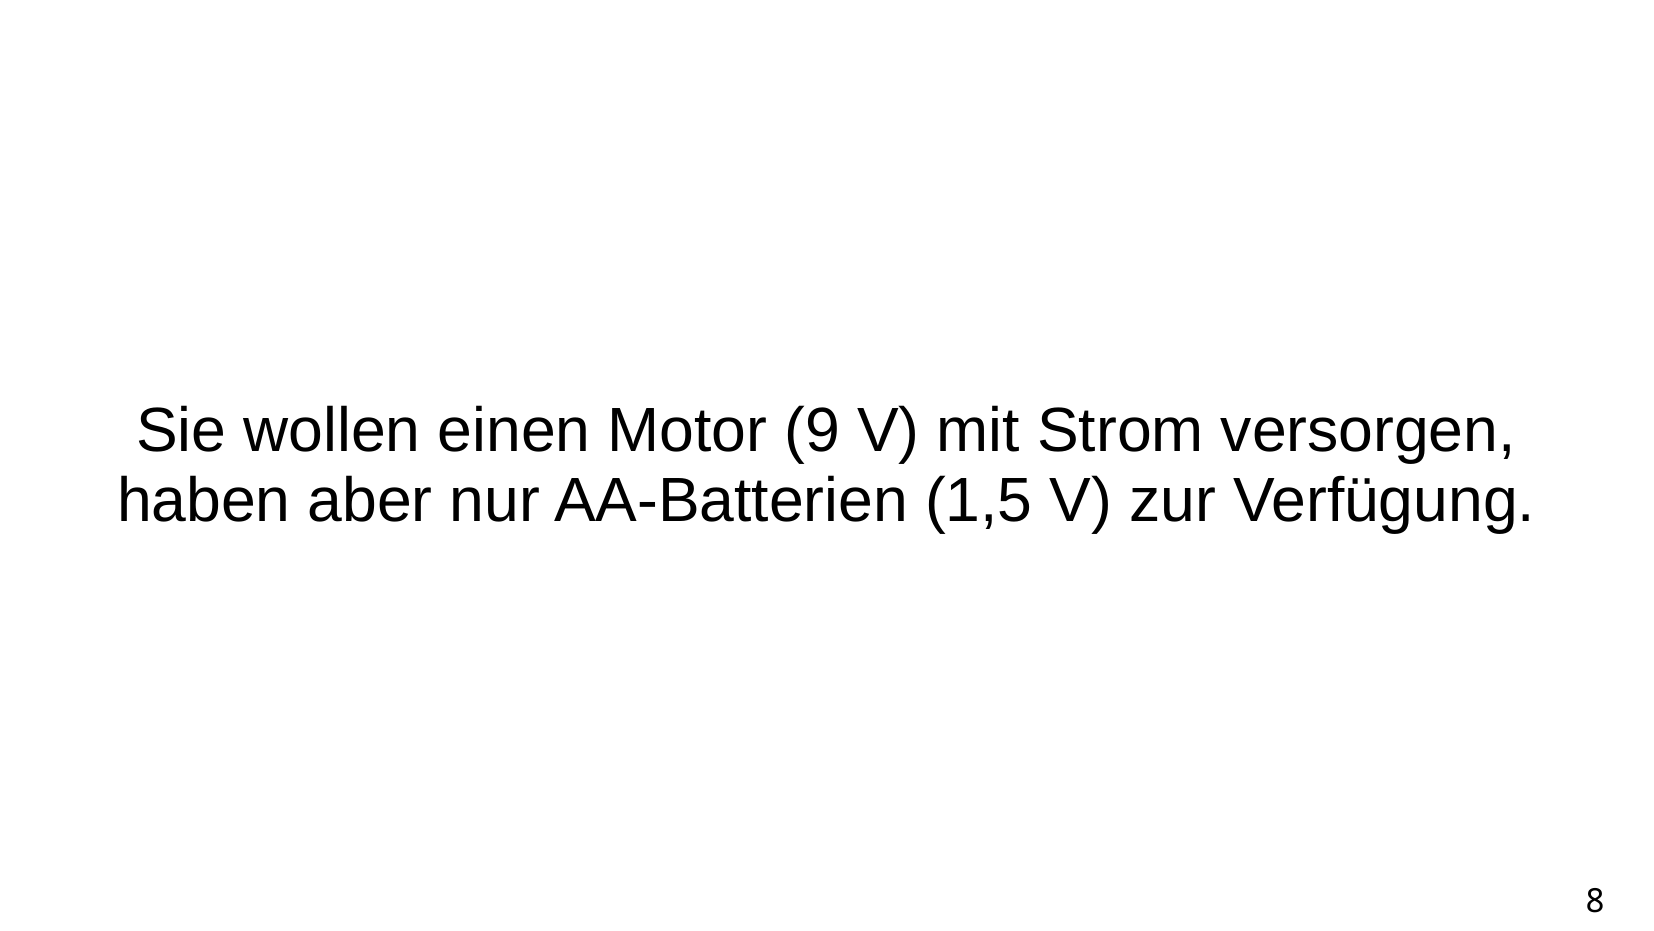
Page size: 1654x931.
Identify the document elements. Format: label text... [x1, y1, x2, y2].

list Sie wollen einen Motor (9 V) mit Strom versorgen, haben aber nur AA-Batterien (1,5 V) zur Verfügung. [82, 90, 1571, 841]
